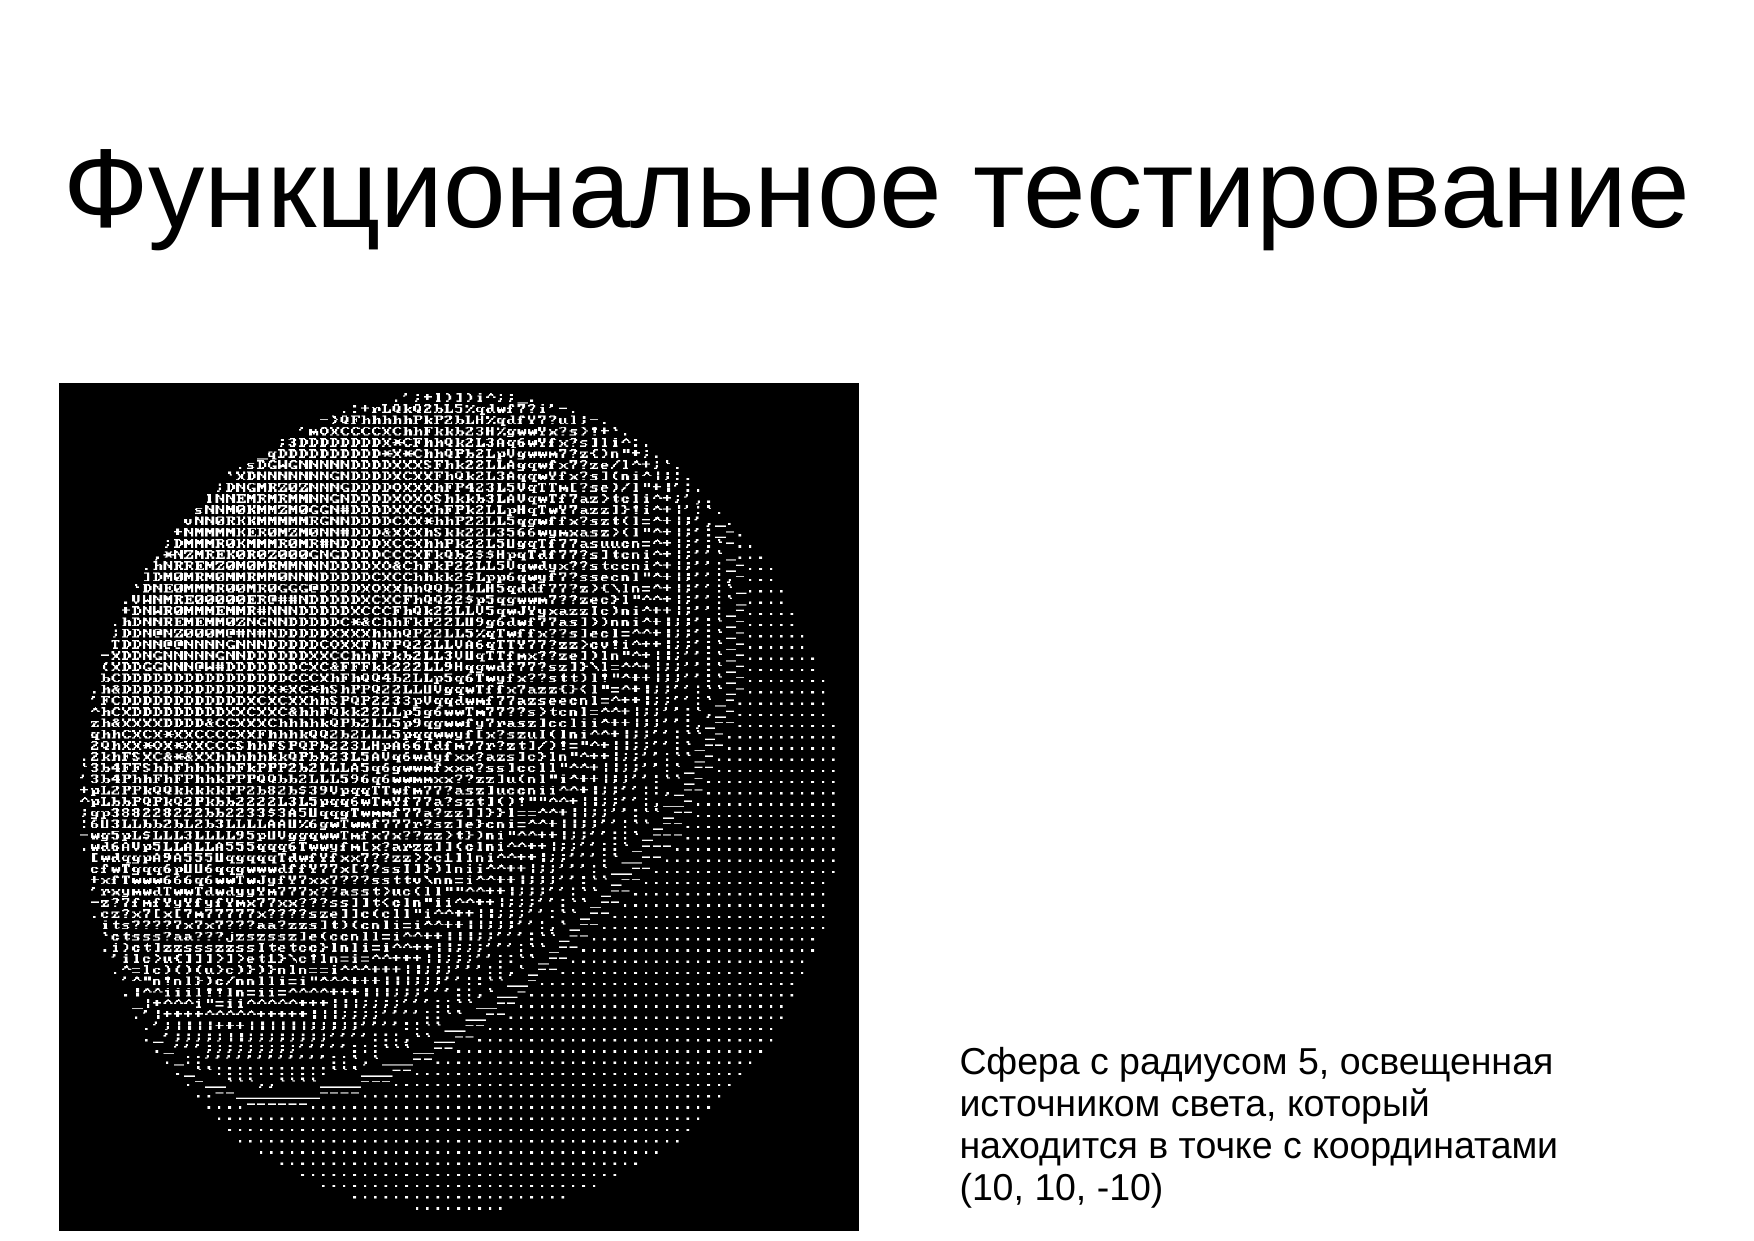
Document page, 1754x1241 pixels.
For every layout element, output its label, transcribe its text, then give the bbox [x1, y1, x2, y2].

title Функциональное тестирование [0, 52, 1754, 325]
text_box Сфера с радиусом 5, освещенная источником света, который находится в точке с координатами (10, 10, -10) [944, 1033, 1595, 1217]
picture [59, 383, 859, 1231]
